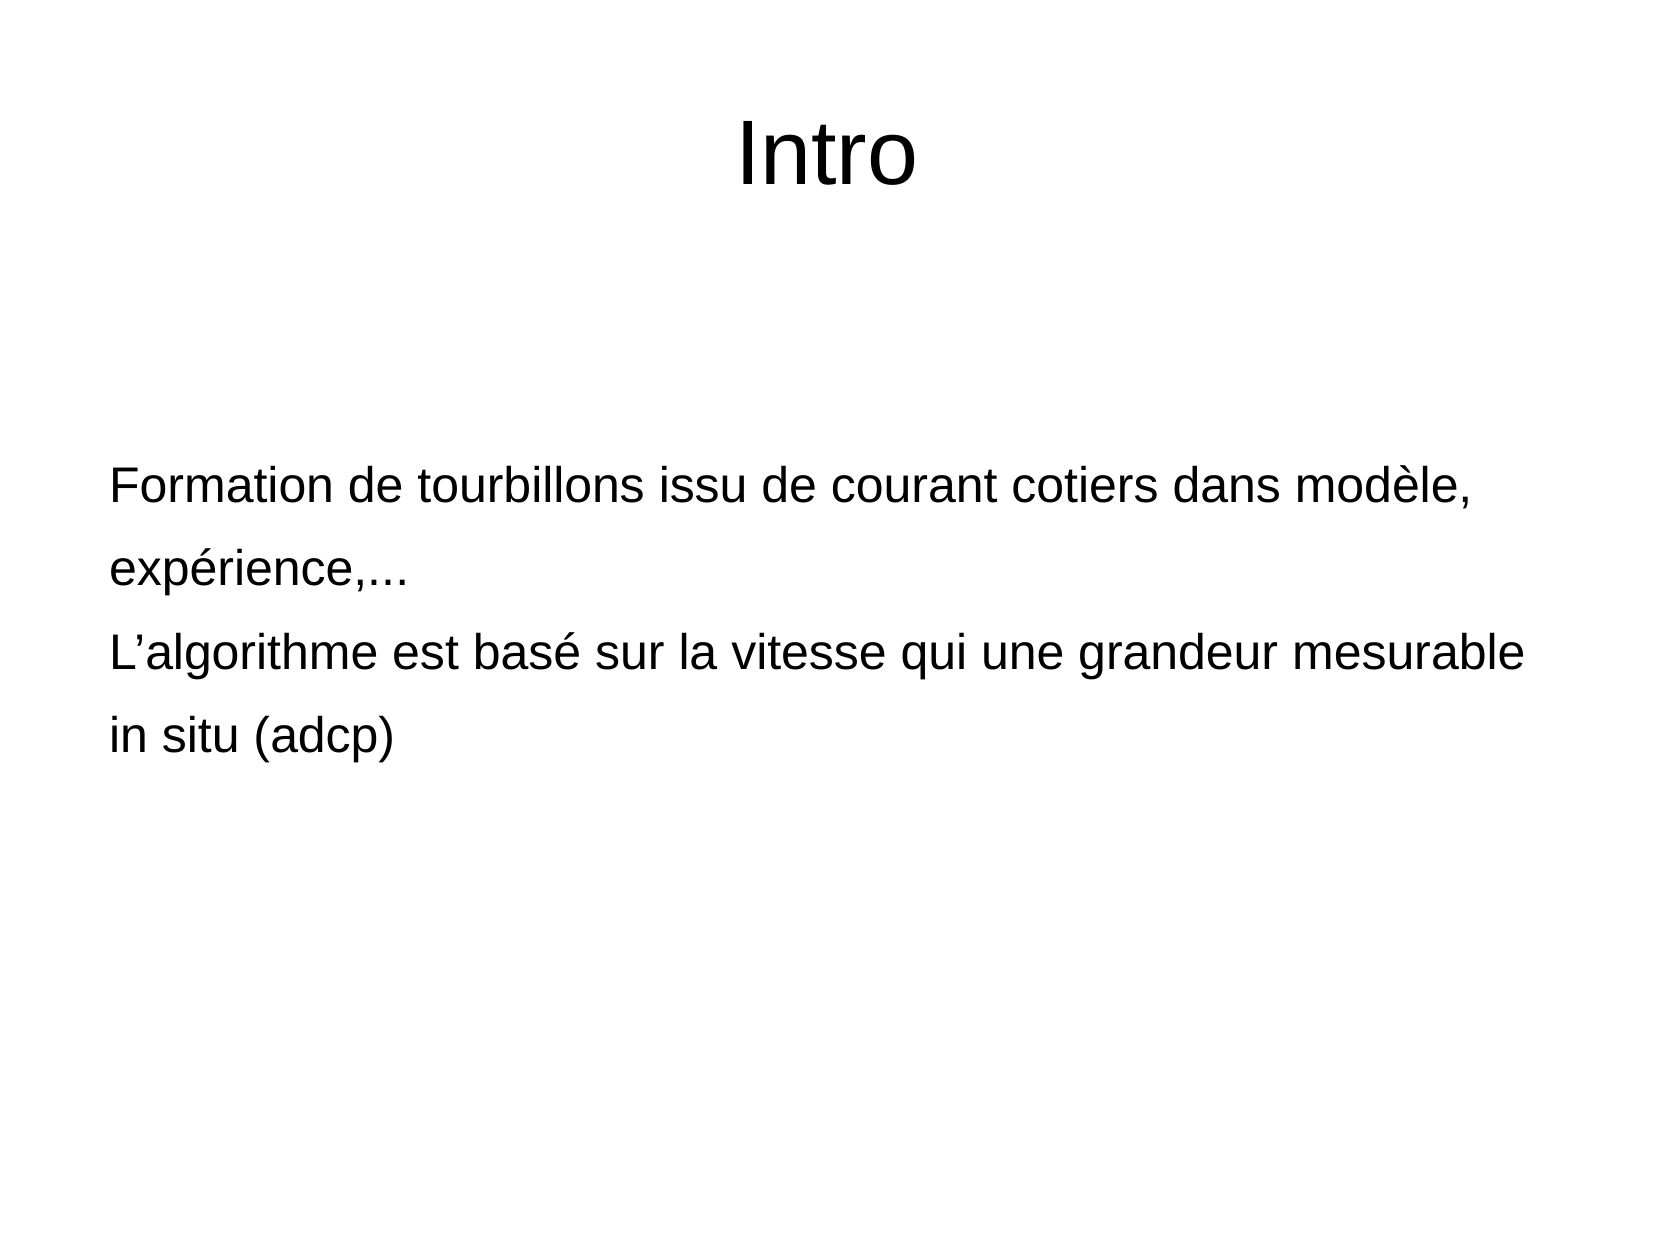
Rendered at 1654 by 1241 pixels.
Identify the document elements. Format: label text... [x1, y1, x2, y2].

text_box Formation de tourbillons issu de courant cotiers dans modèle, expérience,... L’algorithme est basé sur la vitesse qui une grandeur mesurable in situ (adcp) [94, 421, 1560, 743]
title Intro [82, 49, 1571, 257]
